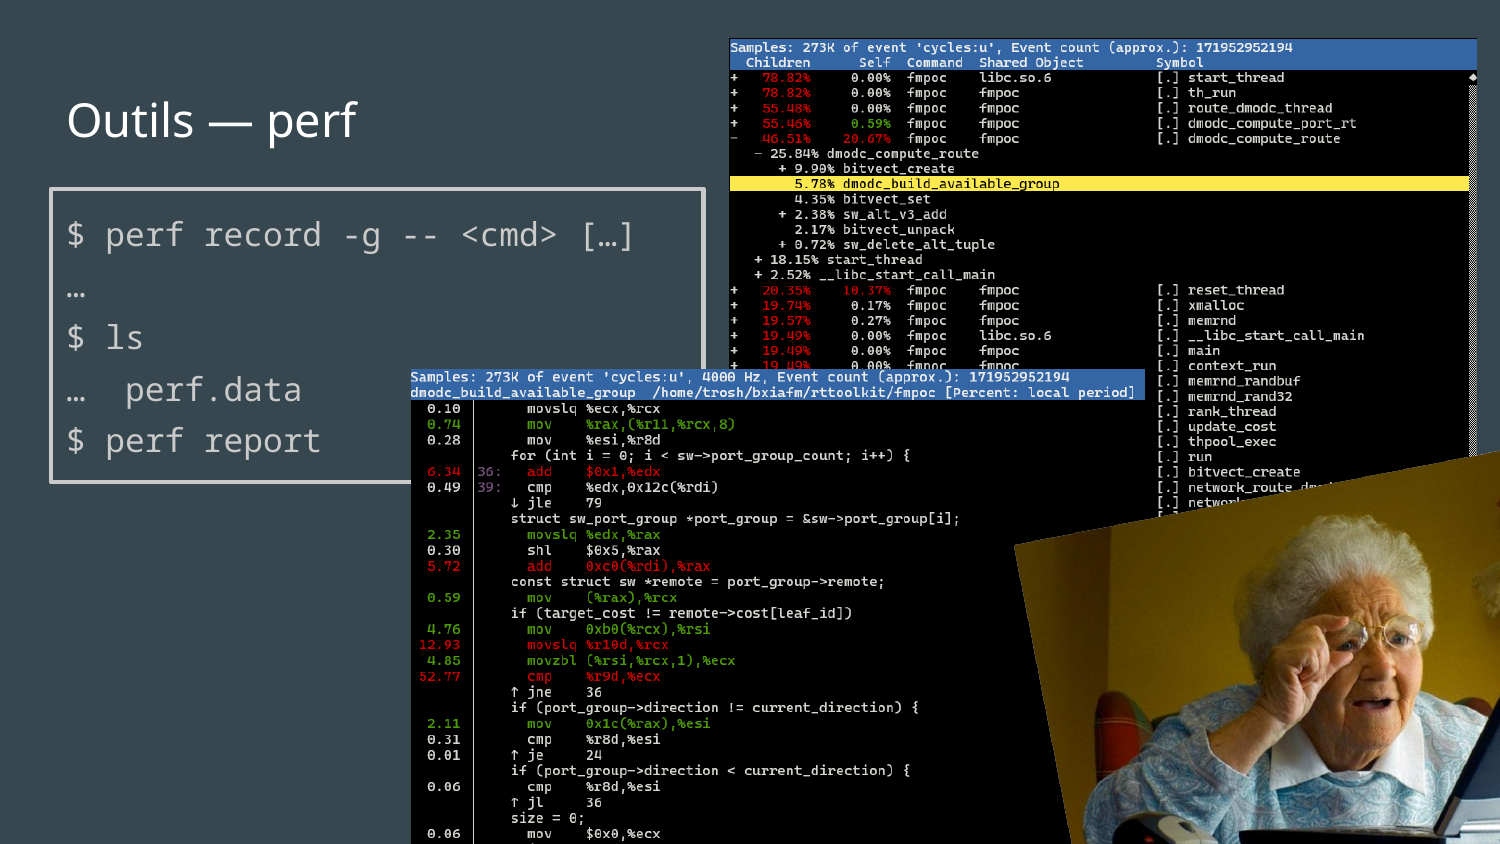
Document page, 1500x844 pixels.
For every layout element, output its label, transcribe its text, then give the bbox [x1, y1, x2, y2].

title Outils — perf [51, 72, 729, 167]
picture [411, 38, 1500, 844]
list $ perf record -g -- <cmd> […] … $ ls … perf.data $ perf report [51, 189, 704, 482]
